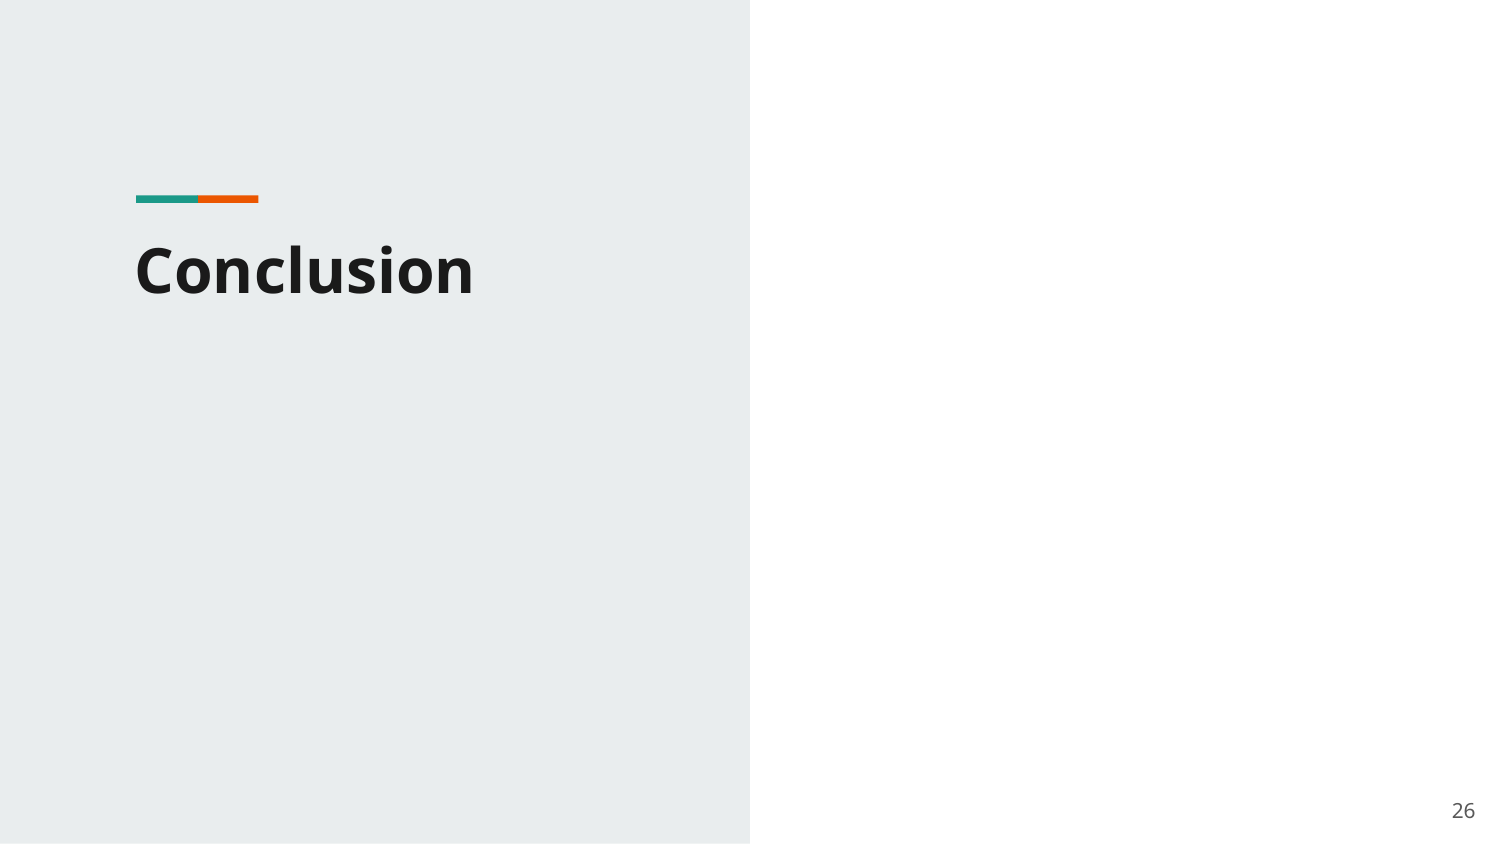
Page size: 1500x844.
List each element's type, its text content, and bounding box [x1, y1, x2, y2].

title Conclusion [119, 216, 662, 494]
slide_number <number> [1400, 779, 1491, 844]
